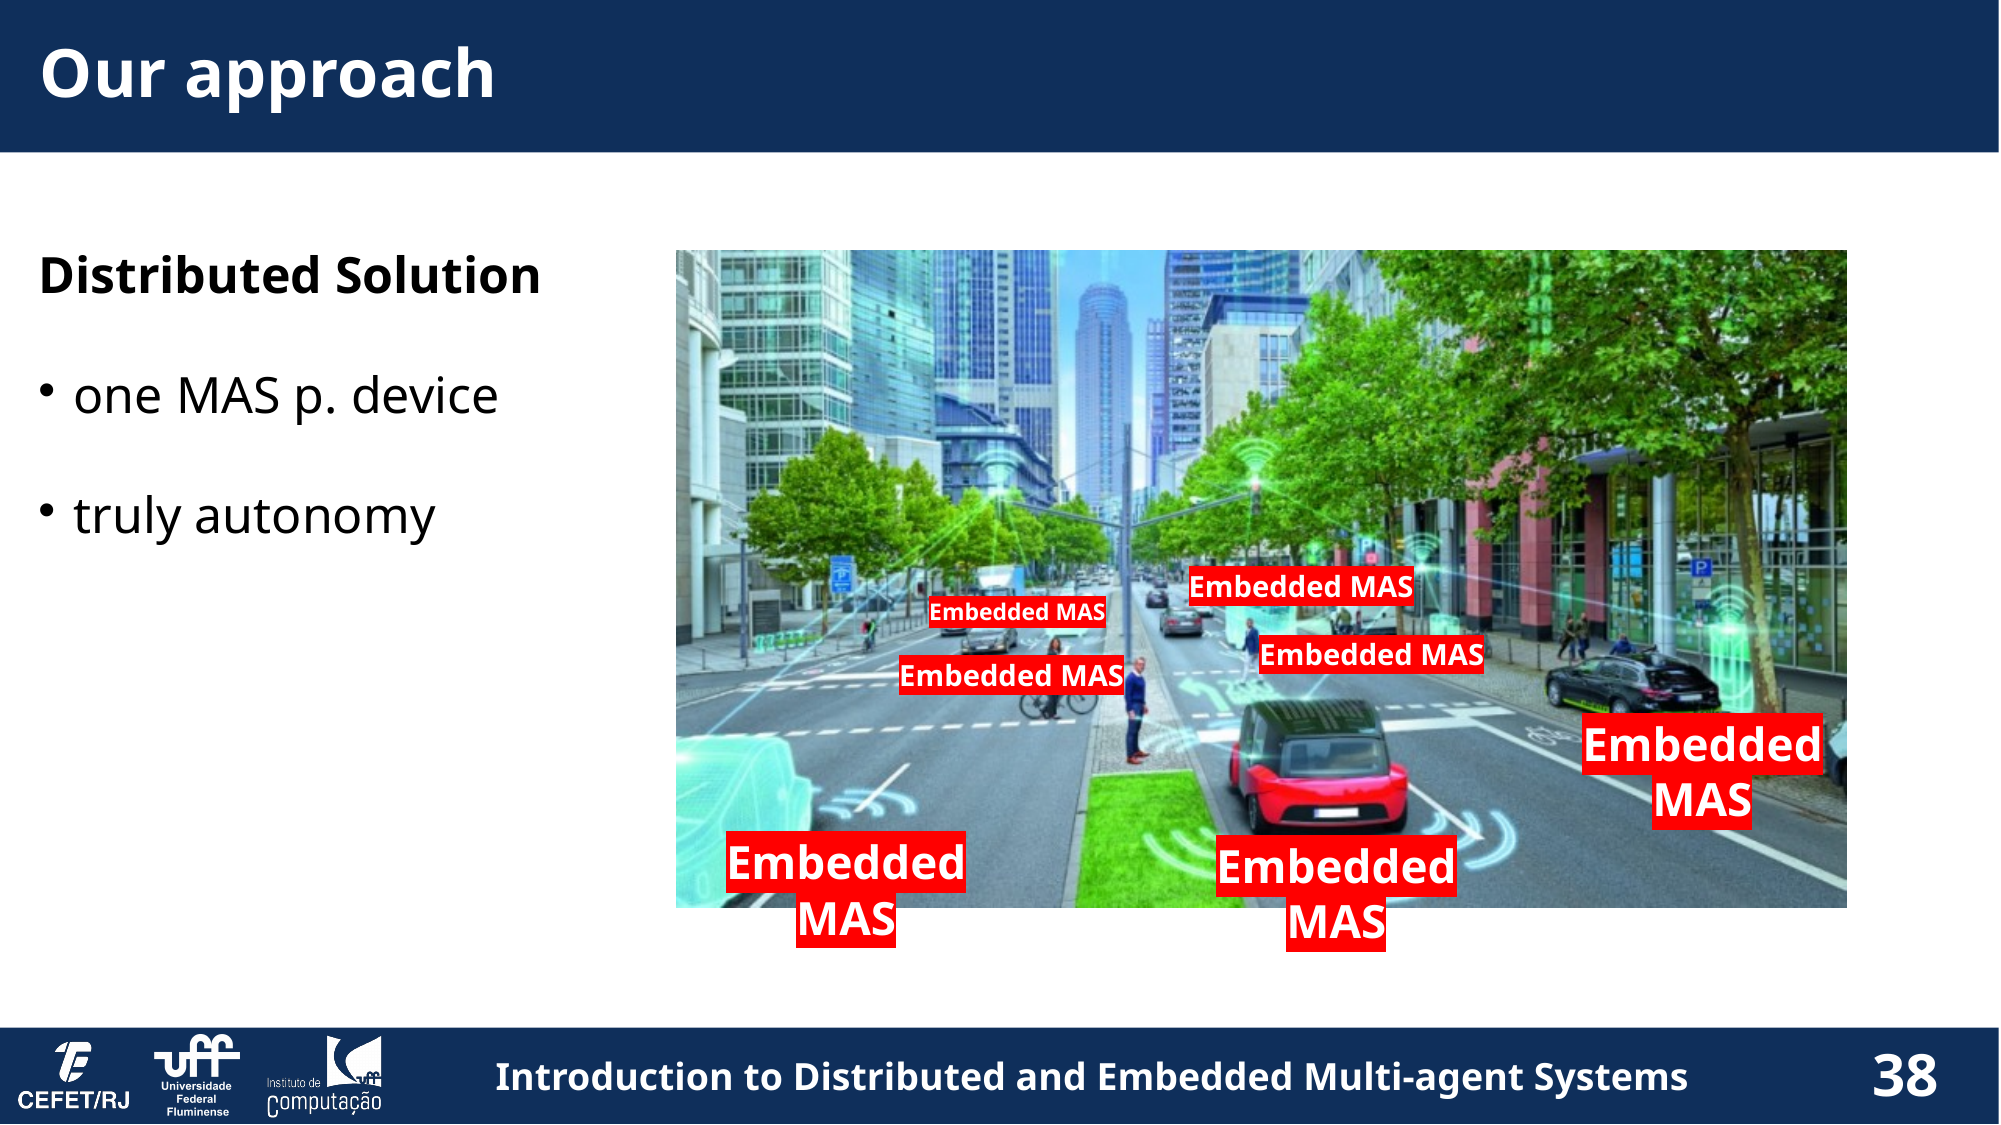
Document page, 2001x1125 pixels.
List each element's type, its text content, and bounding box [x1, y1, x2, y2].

picture [265, 1033, 383, 1118]
text_box Embedded MAS [1210, 629, 1534, 680]
text_box Embedded MAS [1541, 708, 1864, 834]
text_box Embedded MAS [1139, 560, 1463, 611]
text_box Embedded MAS [685, 826, 1008, 952]
picture [153, 1033, 241, 1121]
text_box Our approach [25, 23, 1998, 116]
picture [18, 1021, 129, 1125]
picture [676, 250, 1847, 908]
text_box Embedded MAS [850, 649, 1173, 700]
text_box Distributed Solution one MAS p. device truly autonomy [23, 236, 675, 551]
text_box Embedded MAS [1175, 830, 1498, 956]
text_box Embedded MAS [856, 590, 1179, 633]
